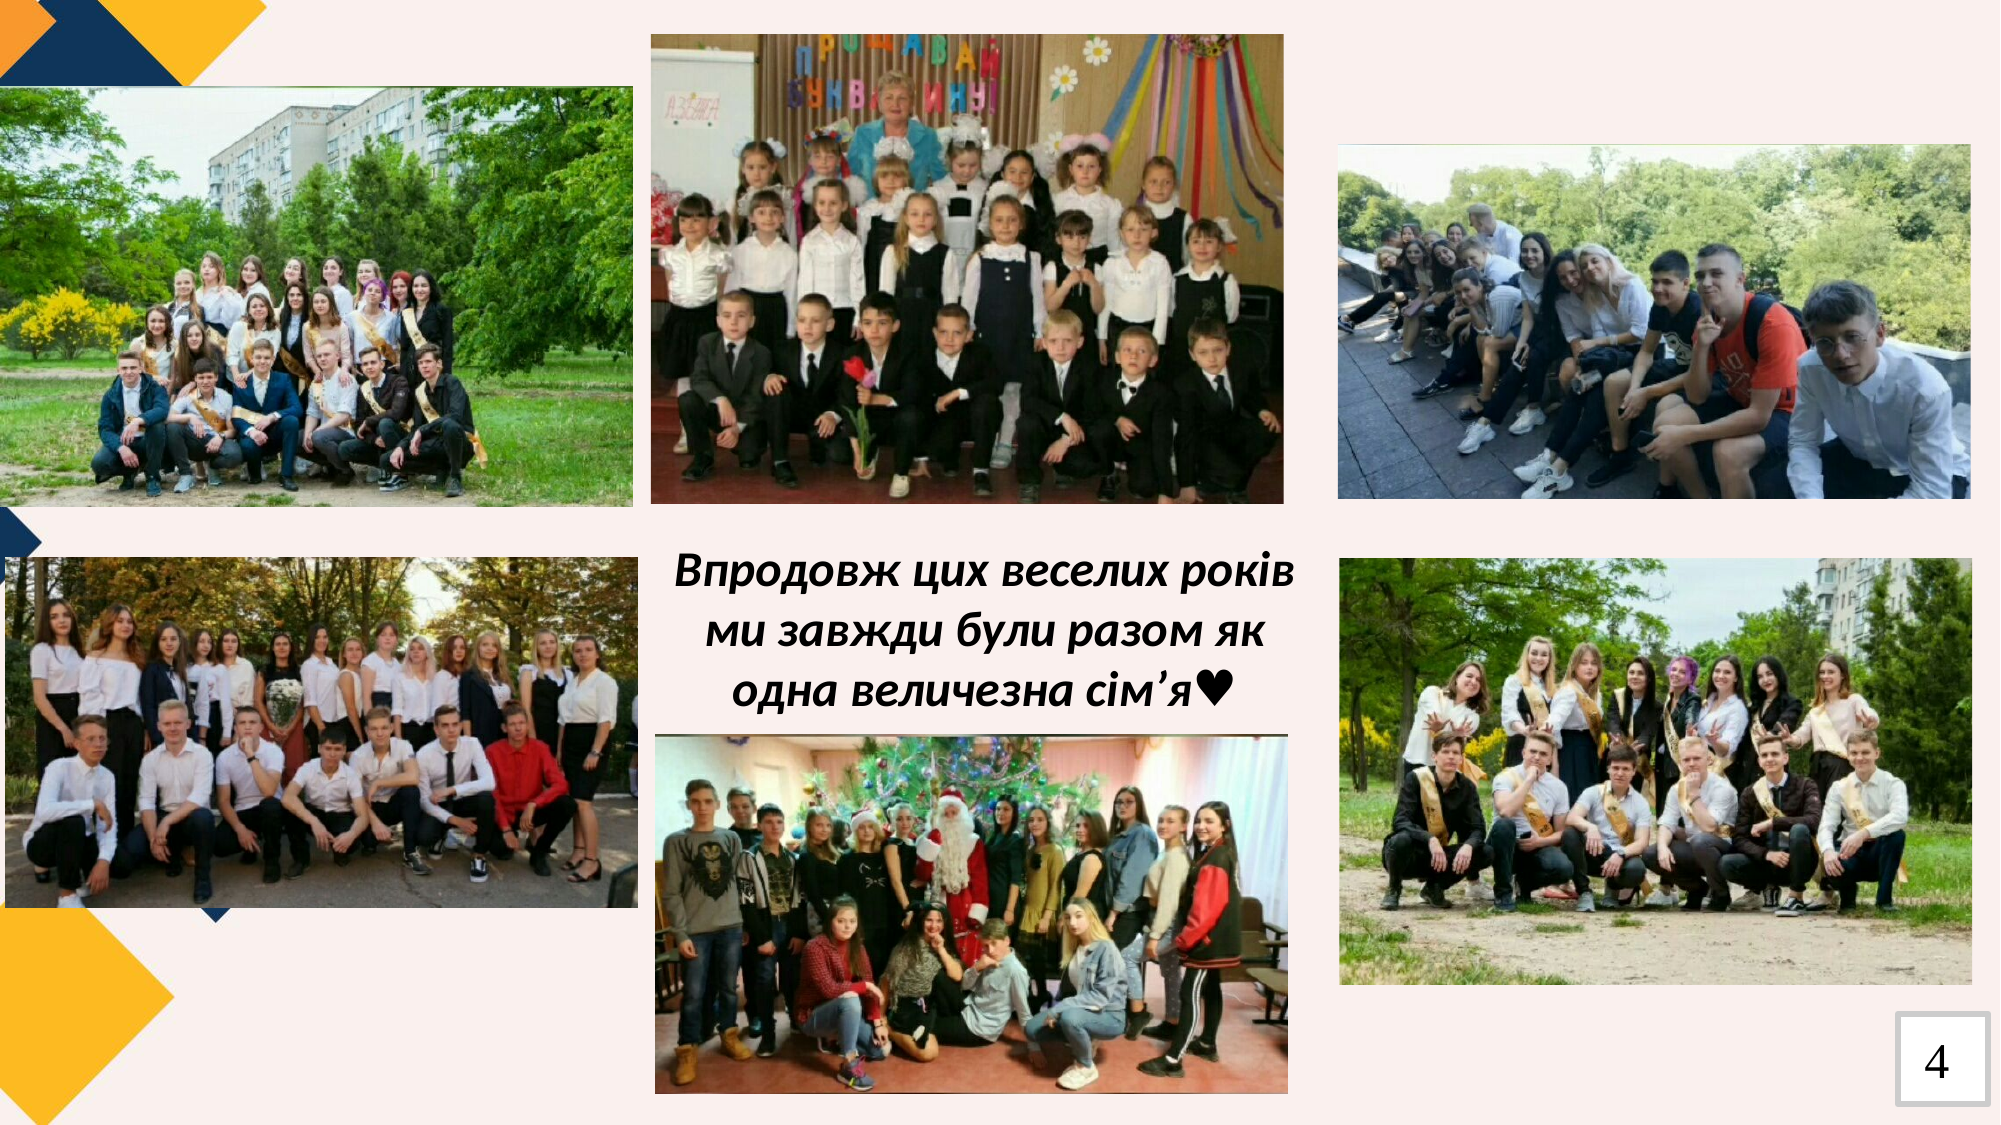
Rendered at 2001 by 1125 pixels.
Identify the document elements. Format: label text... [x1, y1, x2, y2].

text_box Впродовж цих веселих років ми завжди були разом як одна величезна сім’я♥ [634, 529, 1335, 725]
picture [0, 0, 2000, 1125]
text_box 4 [1897, 1013, 1989, 1105]
